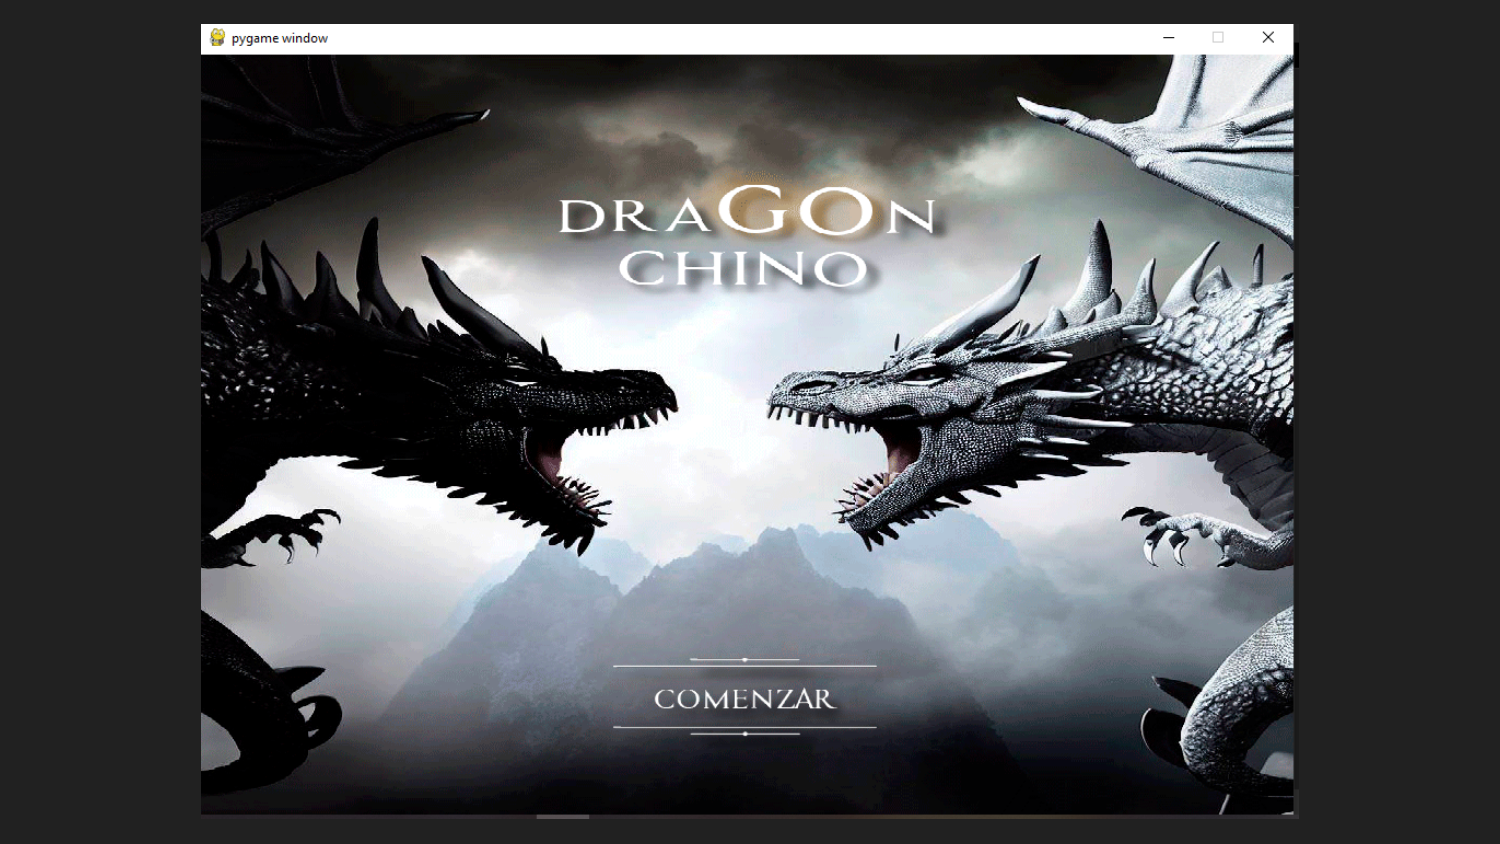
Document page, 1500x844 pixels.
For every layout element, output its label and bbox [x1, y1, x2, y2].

picture [201, 24, 1299, 819]
